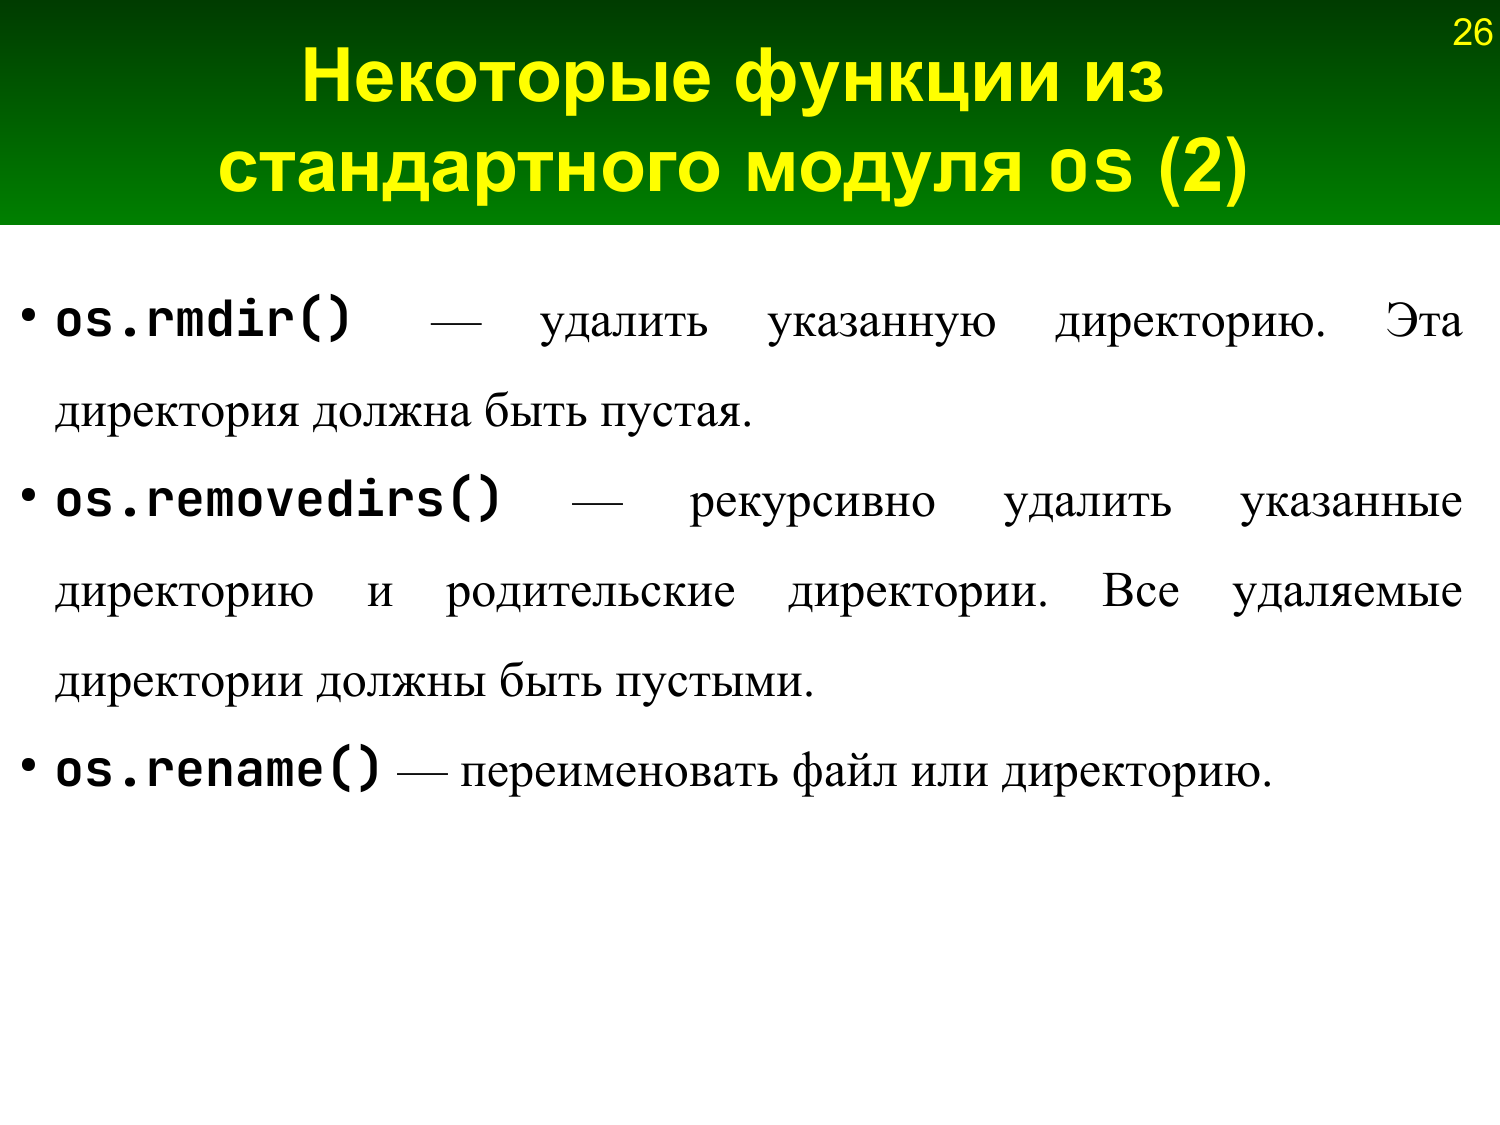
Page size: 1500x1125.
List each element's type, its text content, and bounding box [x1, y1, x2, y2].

title Некоторые функции из стандартного модуля os (2) [35, 18, 1432, 215]
text_box os.rmdir() — удалить указанную директорию. Эта директория должна быть пустая. os.removedirs() — рекурсивно удалить указанные директорию и родительские директории. Все удаляемые директории должны быть пустыми. os.rename() — переименовать файл или директорию. [19, 248, 1478, 1034]
